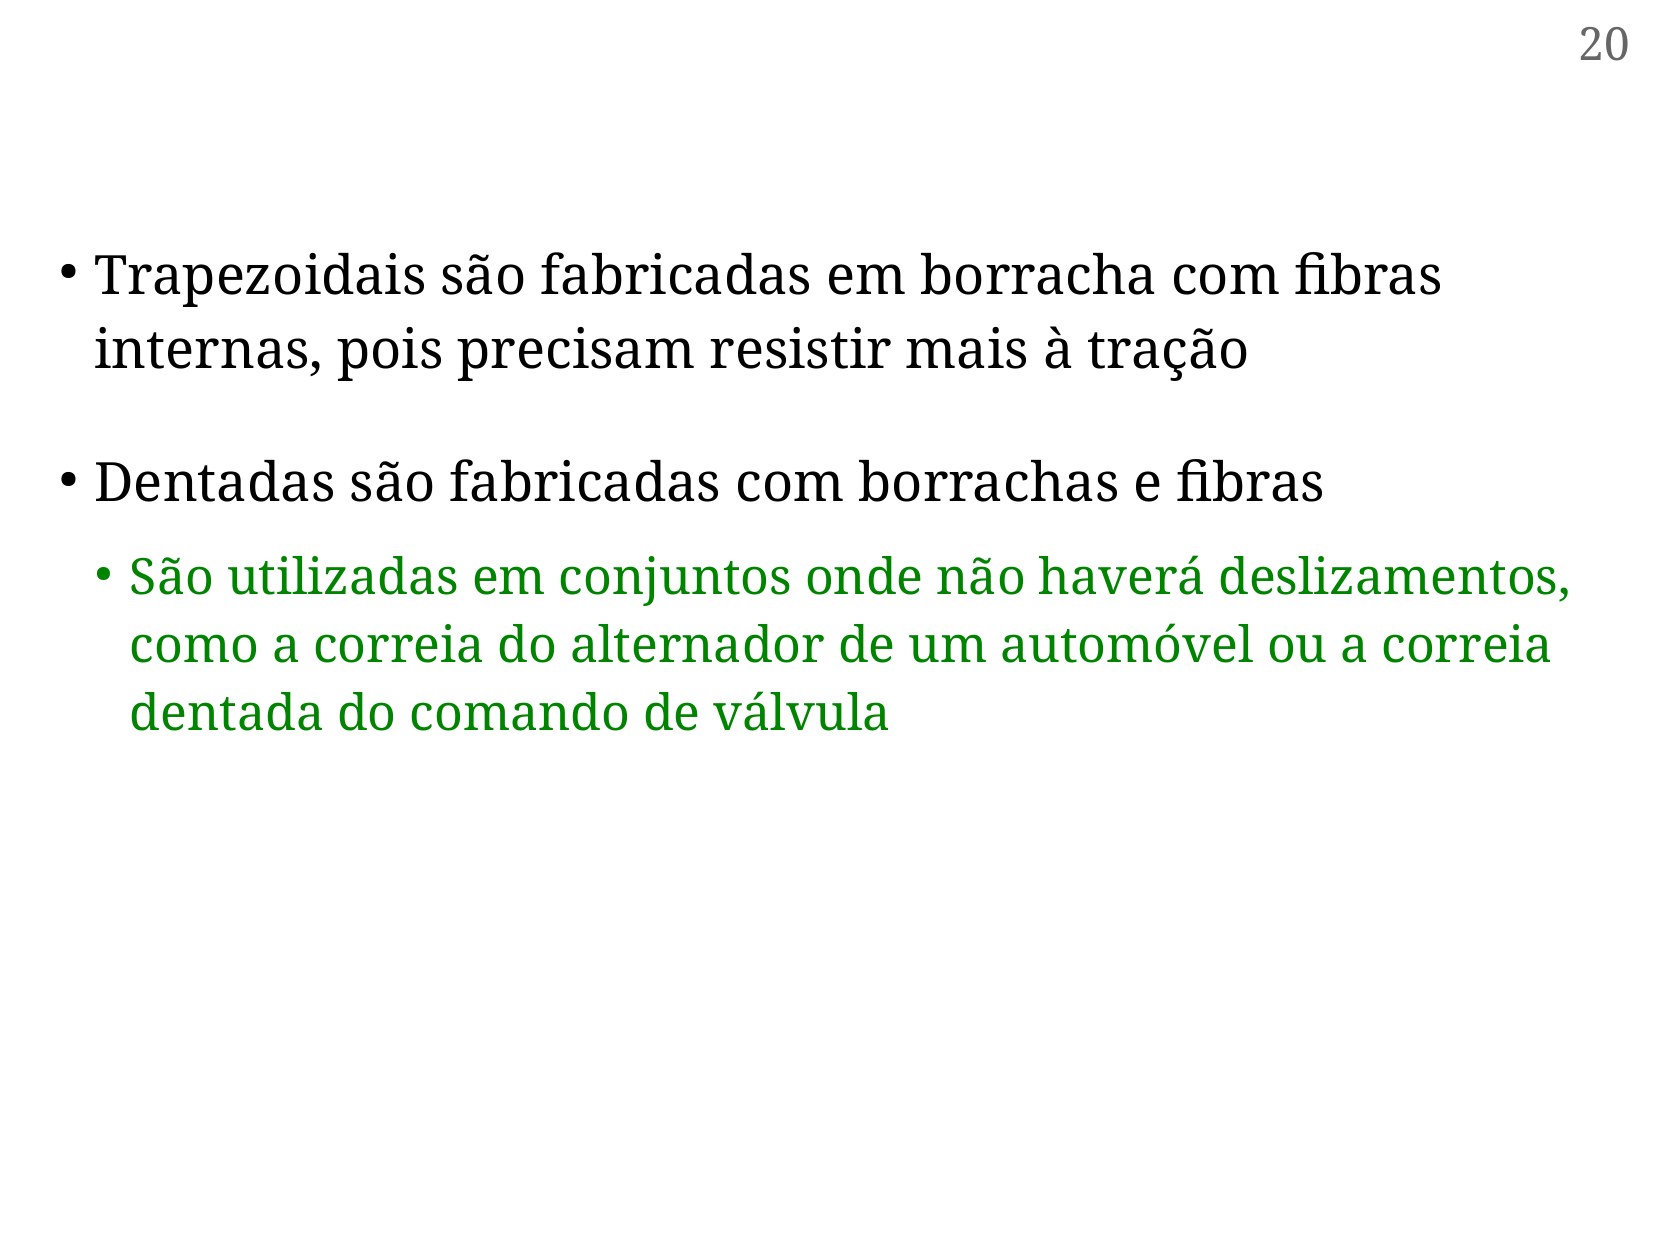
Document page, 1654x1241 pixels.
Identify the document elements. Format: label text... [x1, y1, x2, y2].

list Trapezoidais são fabricadas em borracha com fibras internas, pois precisam resistir mais à tração Dentadas são fabricadas com borrachas e fibras São utilizadas em conjuntos onde não haverá deslizamentos, como a correia do alternador de um automóvel ou a correia dentada do comando de válvula [59, 236, 1595, 1211]
